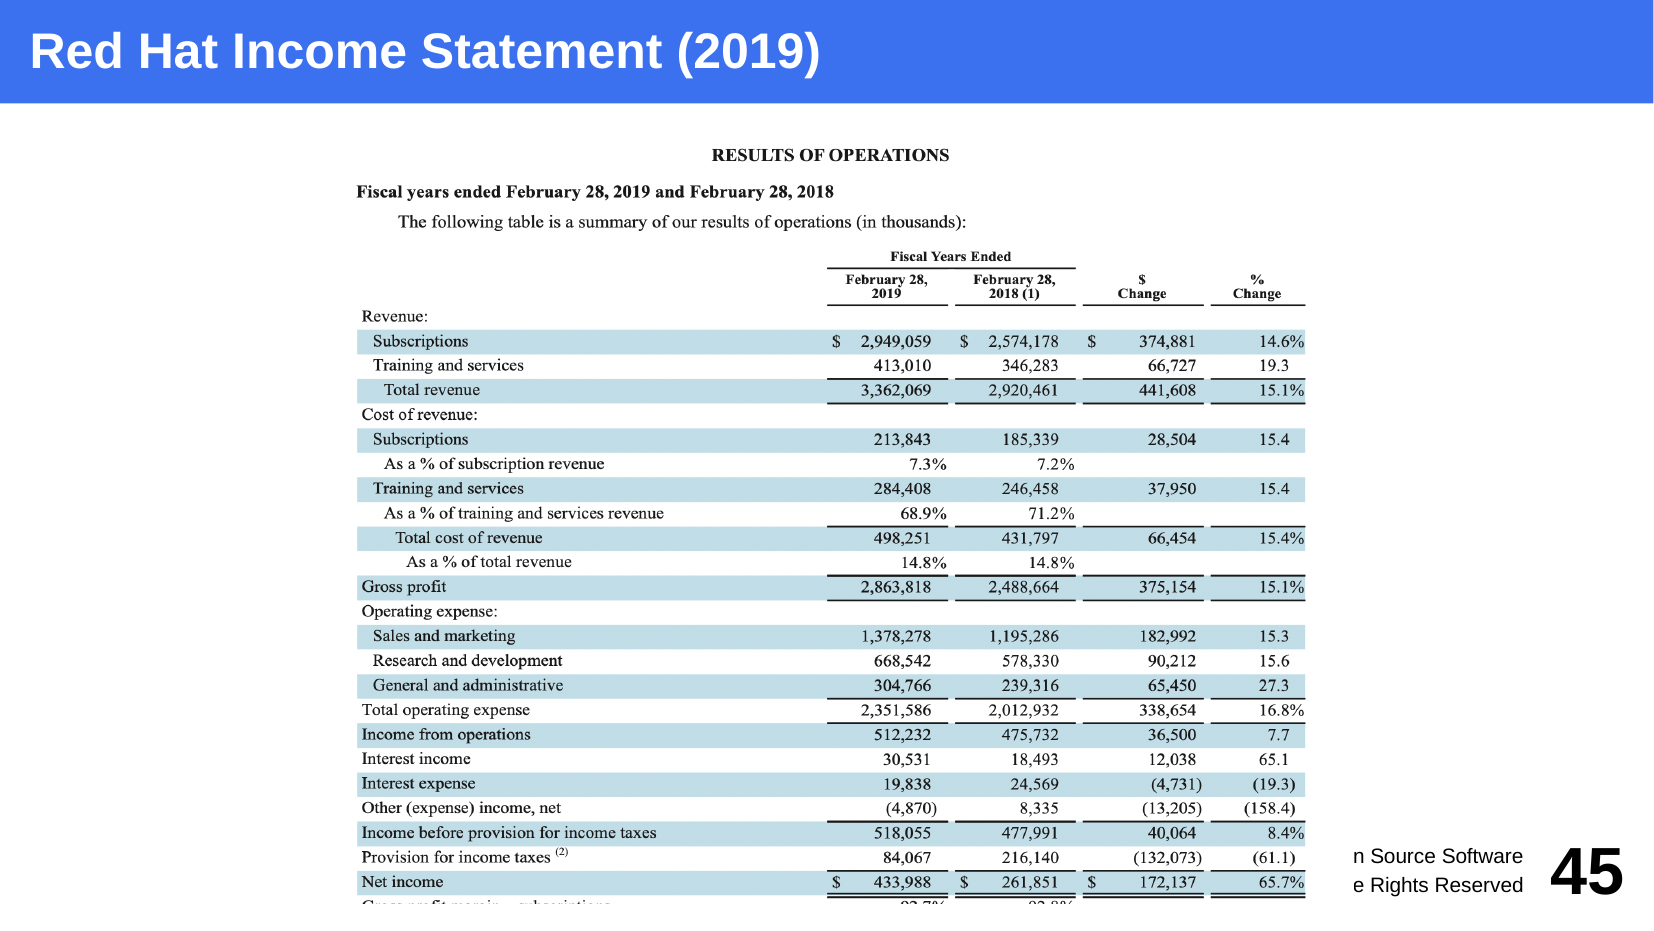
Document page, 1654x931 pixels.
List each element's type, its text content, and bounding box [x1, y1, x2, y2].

picture [312, 129, 1354, 904]
title Red Hat Income Statement (2019) [0, 0, 1654, 104]
